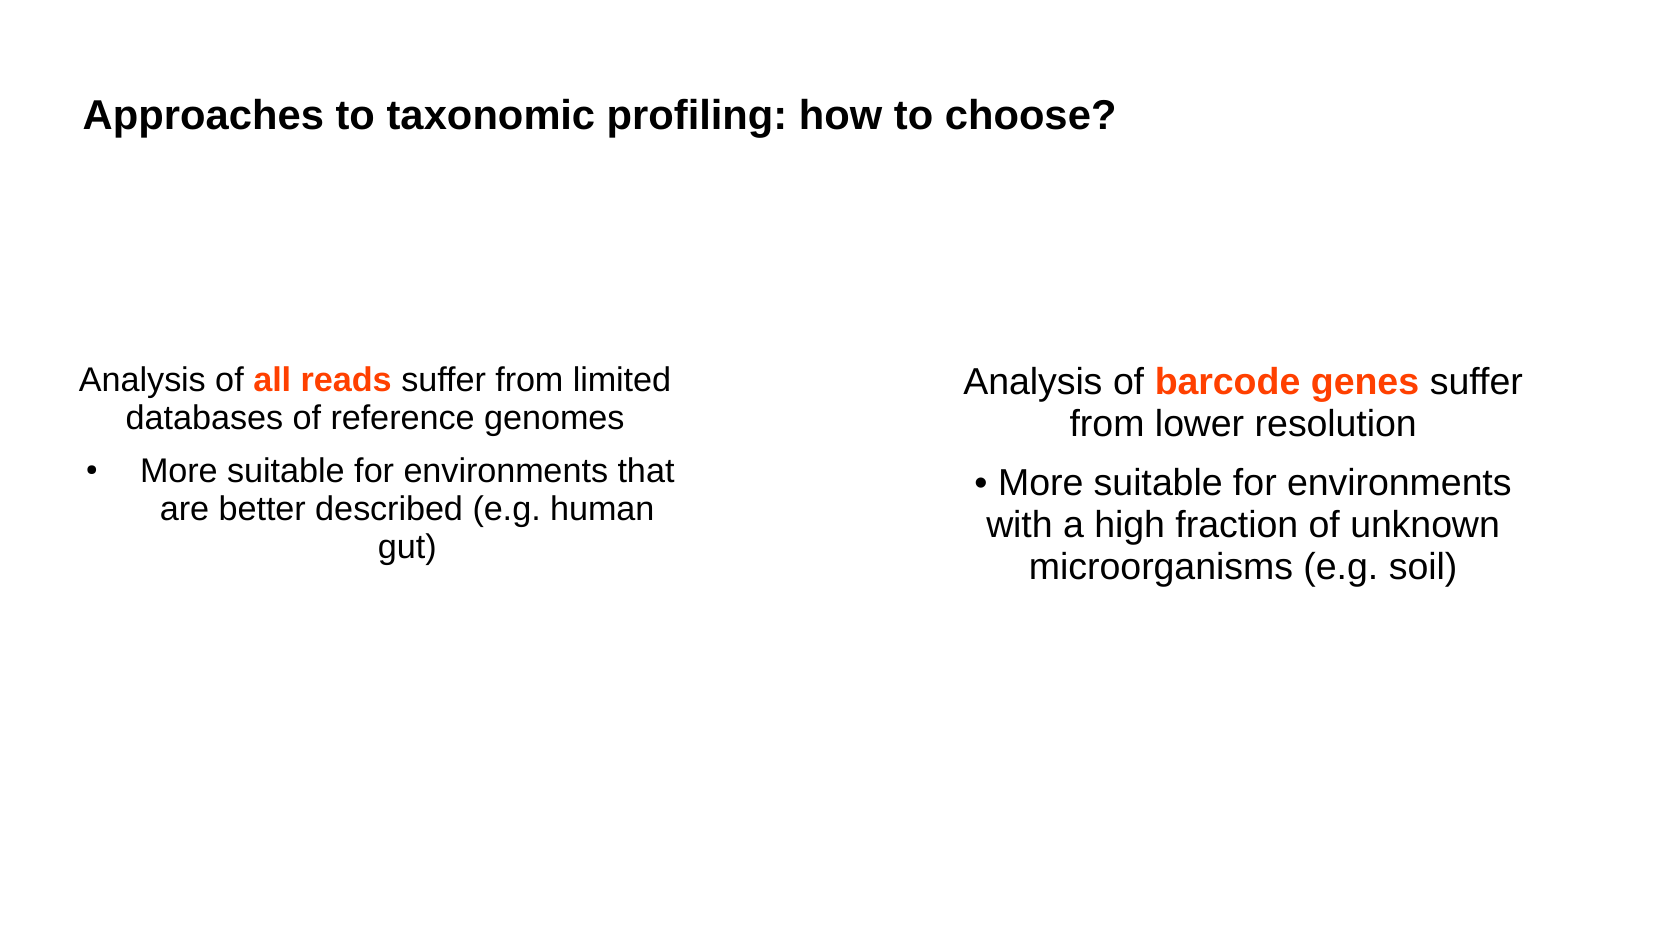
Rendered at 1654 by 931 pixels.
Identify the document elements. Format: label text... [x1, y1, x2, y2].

title Approaches to taxonomic profiling: how to choose? [82, 37, 1571, 193]
list Analysis of barcode genes suffer from lower resolution • More suitable for environments with a high fraction of unknown microorganisms (e.g. soil) [943, 360, 1544, 601]
list Analysis of all reads suffer from limited databases of reference genomes More suitable for environments that are better described (e.g. human gut) [75, 360, 676, 601]
